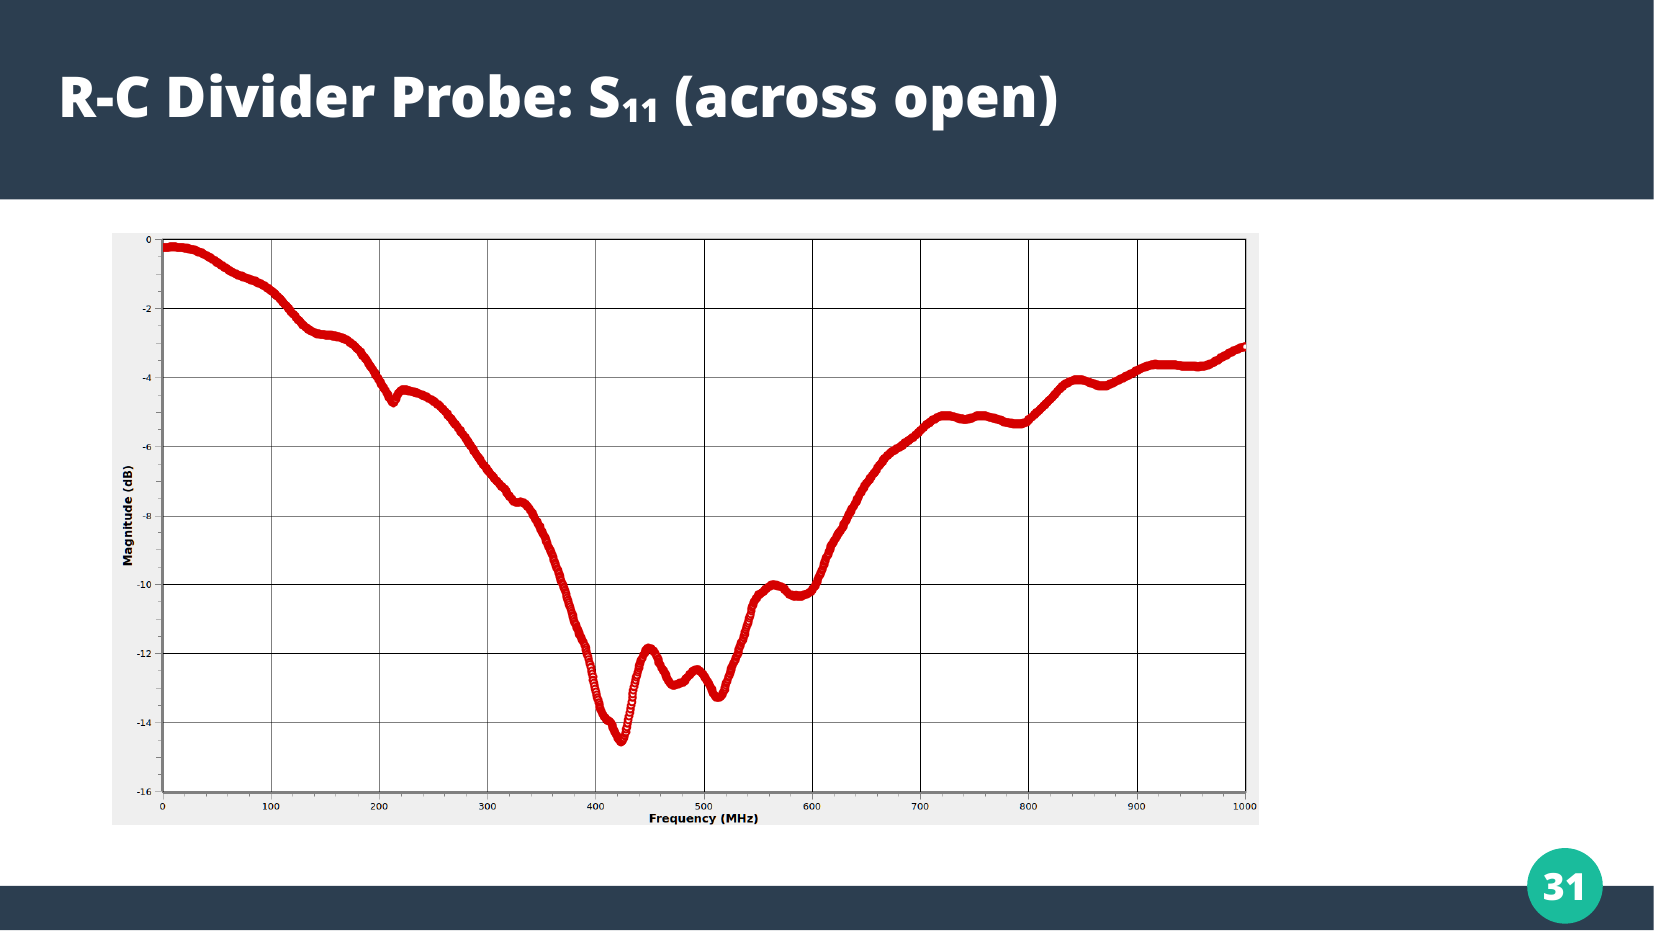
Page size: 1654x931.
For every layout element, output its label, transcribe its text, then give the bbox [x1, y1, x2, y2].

title R-C Divider Probe: S11 (across open) [59, 37, 1595, 155]
picture [112, 233, 1259, 826]
